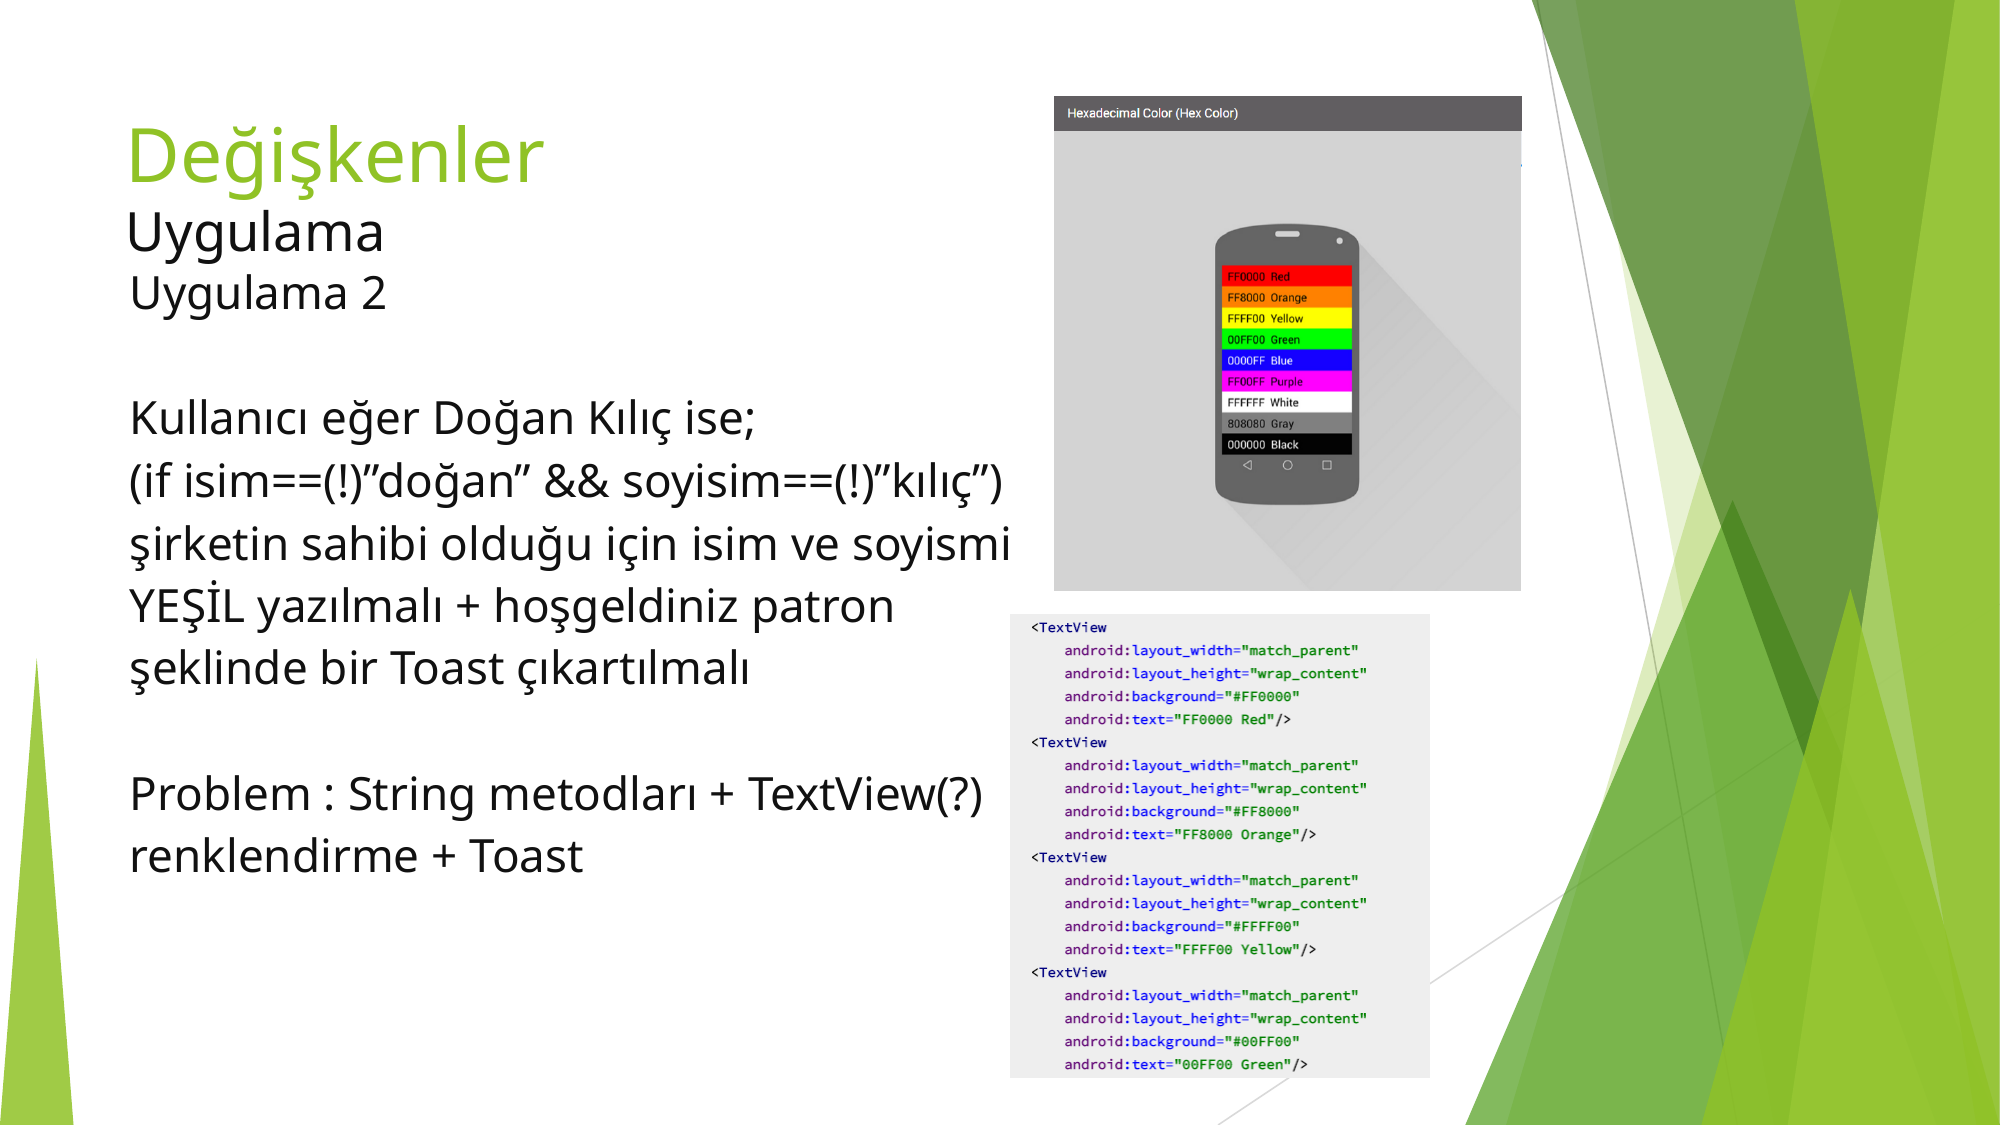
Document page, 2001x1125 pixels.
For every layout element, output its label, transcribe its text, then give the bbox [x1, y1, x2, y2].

title Değişkenler Uygulama [111, 99, 1054, 317]
picture [1054, 95, 1522, 591]
text_box Uygulama 2 Kullanıcı eğer Doğan Kılıç ise; (if isim==(!)”doğan” && soyisim==(!)”kılıç”) şirketin sahibi olduğu için isim ve soyismi YEŞİL yazılmalı + hoşgeldiniz patron şeklinde bir Toast çıkartılmalı Problem : String metodları + TextView(?) renklendirme + Toast [129, 262, 1040, 947]
picture [1010, 614, 1430, 1078]
